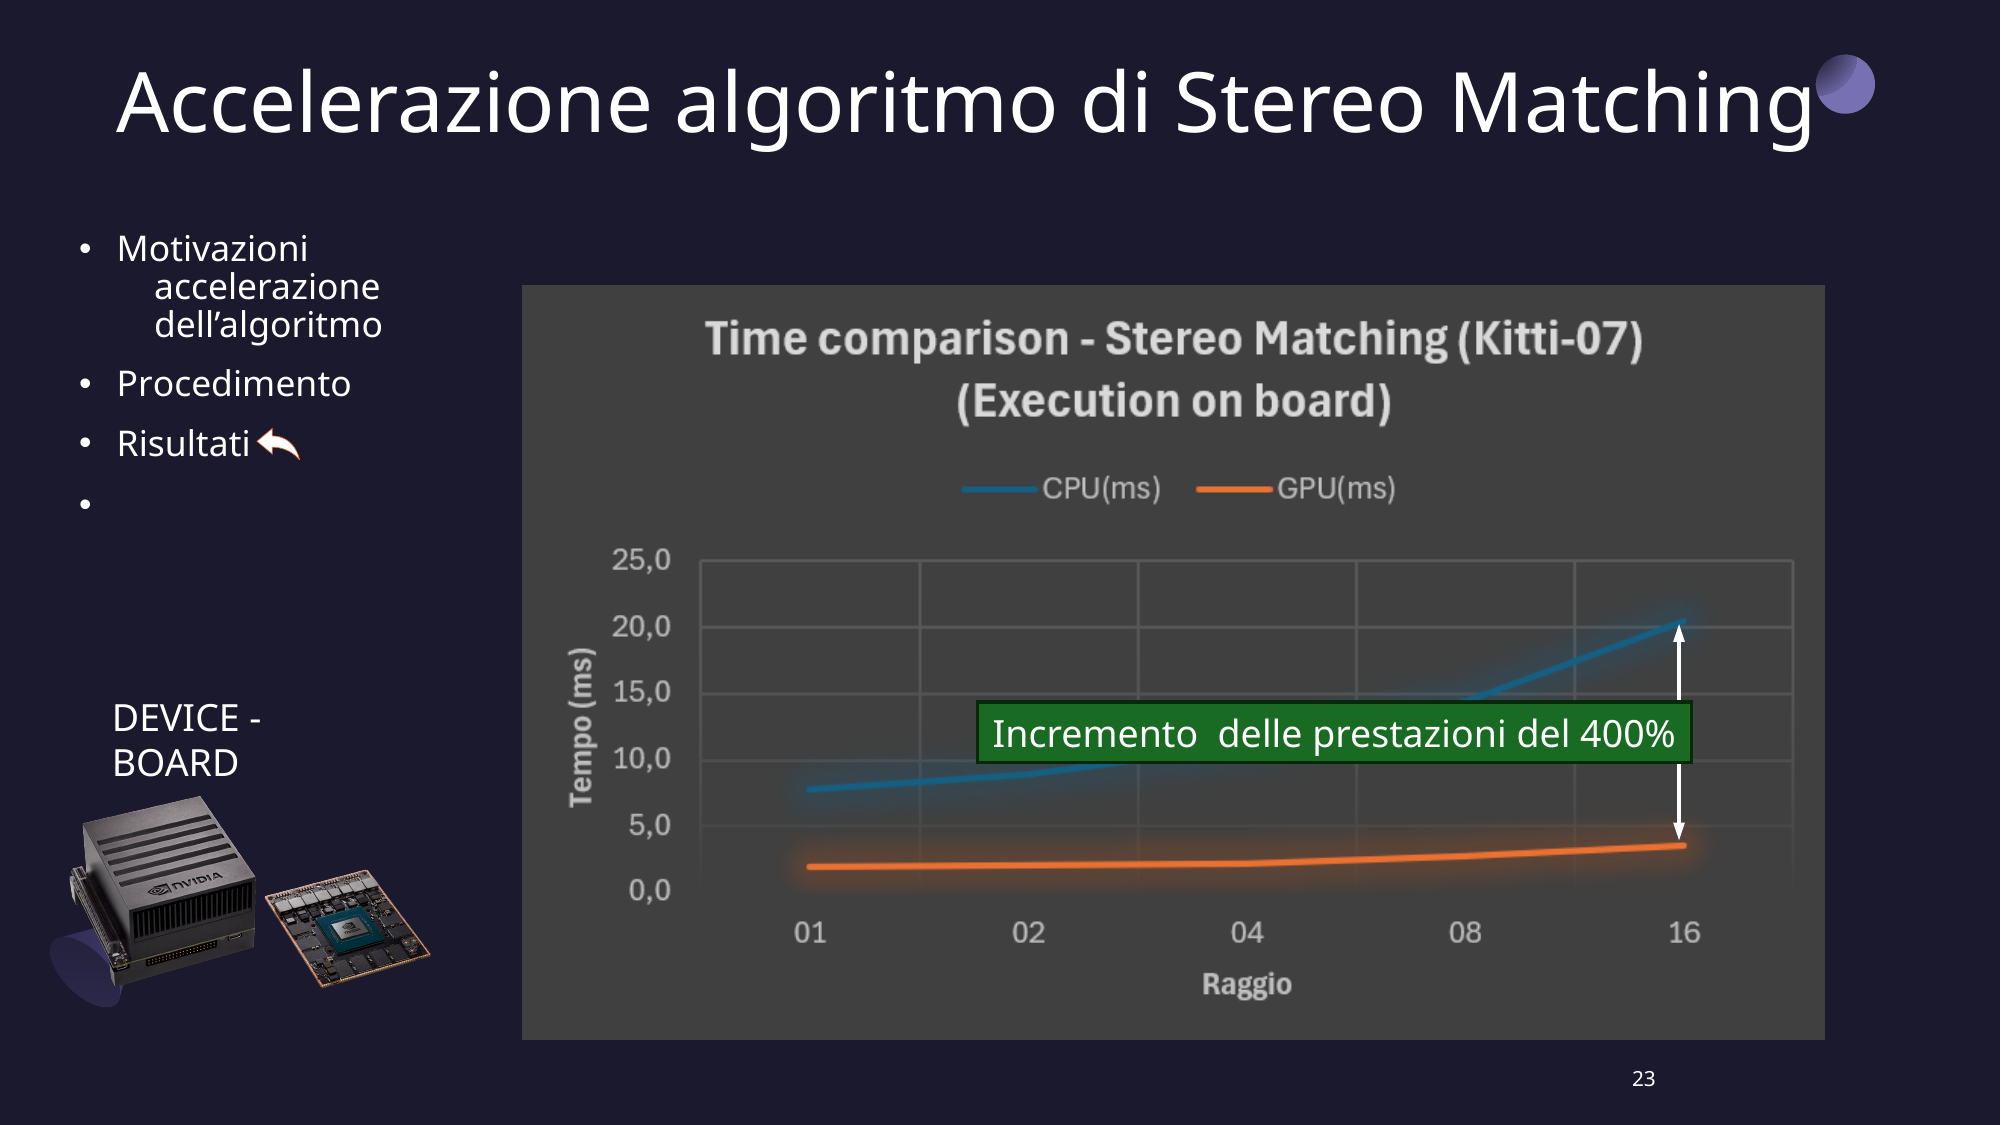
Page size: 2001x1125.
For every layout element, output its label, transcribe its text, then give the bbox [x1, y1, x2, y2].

text_box Accelerazione algoritmo di Stereo Matching [116, 48, 1936, 165]
text_box Incremento delle prestazioni del 400% [977, 701, 1639, 763]
picture [58, 793, 442, 995]
picture [522, 286, 1825, 1040]
picture [252, 418, 305, 470]
text_box Motivazioni accelerazione dell’algoritmo Procedimento Risultati [79, 230, 544, 479]
text_box [1632, 1067, 1910, 1093]
text_box DEVICE - BOARD [96, 686, 404, 748]
